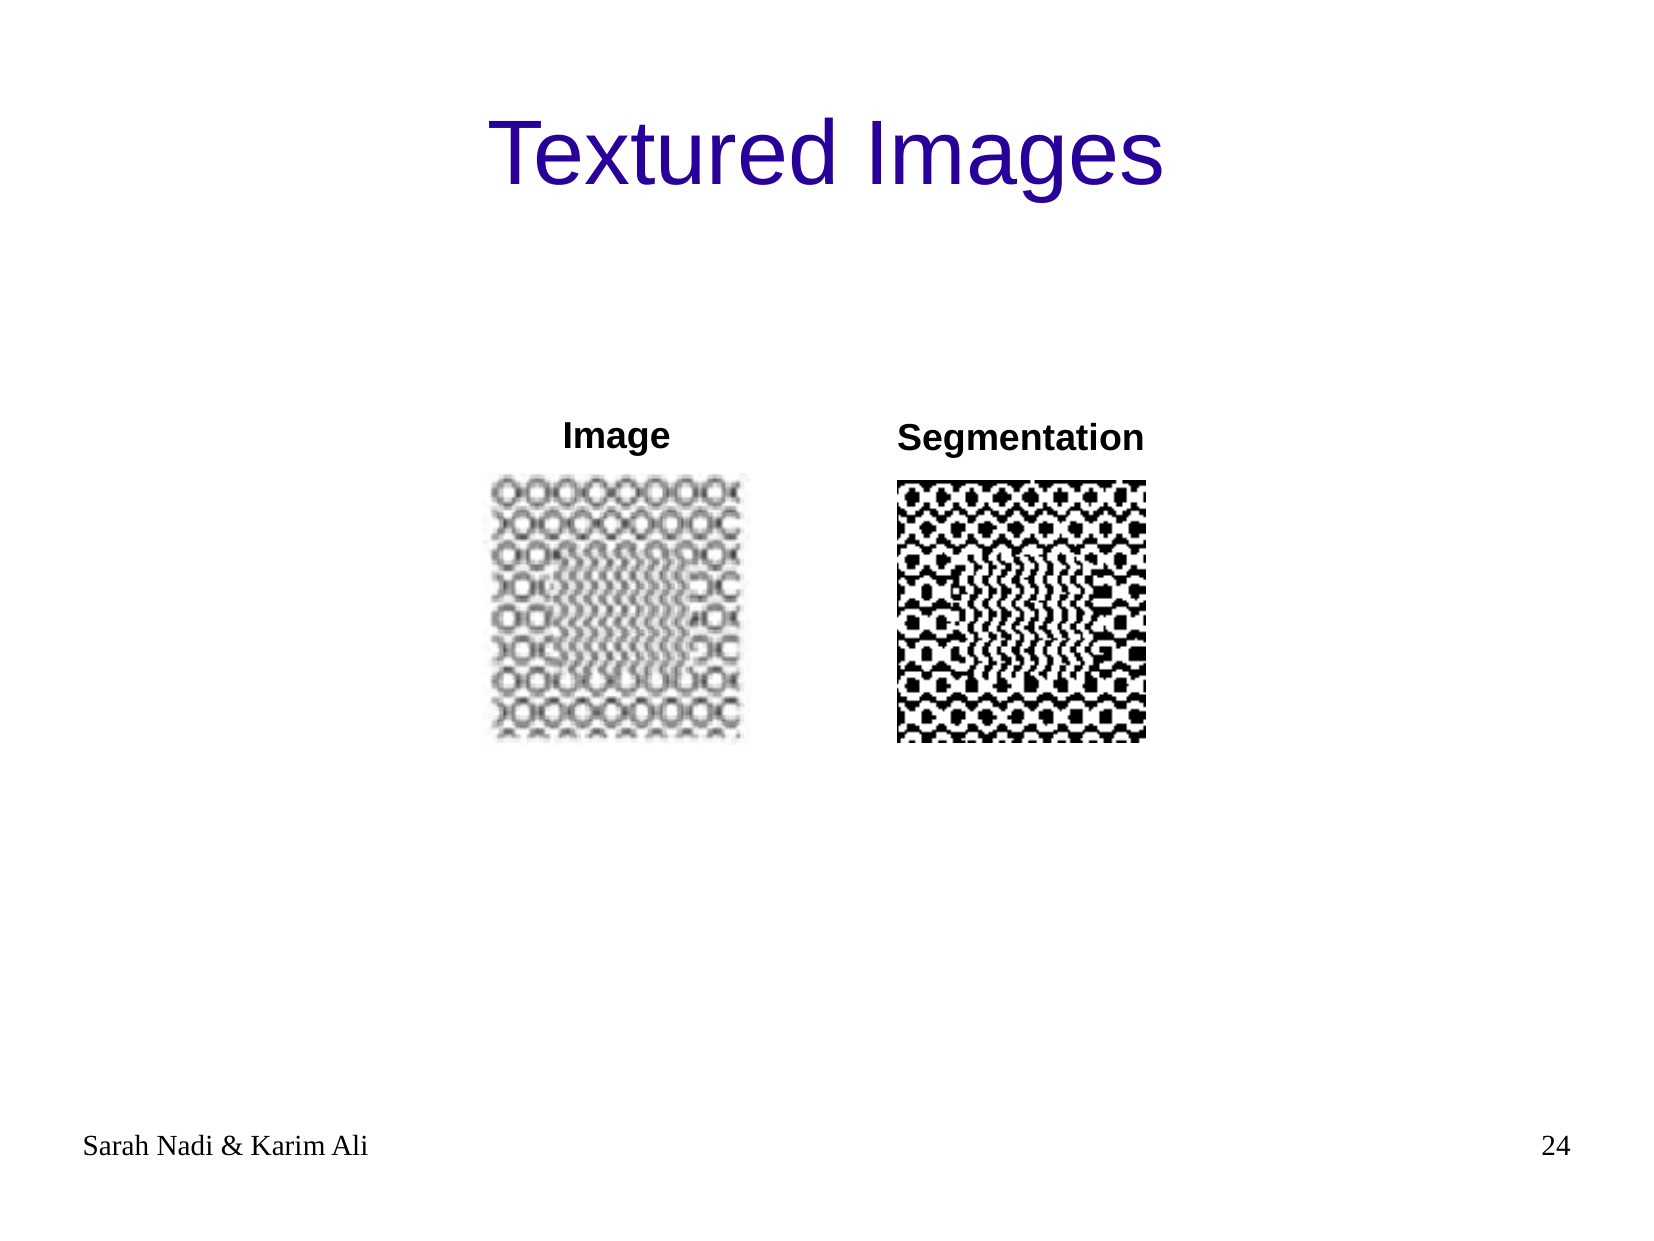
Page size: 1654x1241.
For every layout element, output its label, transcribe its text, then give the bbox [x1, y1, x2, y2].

picture [483, 473, 751, 745]
text_box Segmentation [882, 409, 1160, 467]
text_box Image [547, 407, 686, 465]
picture [897, 480, 1146, 743]
title Textured Images [82, 56, 1571, 250]
